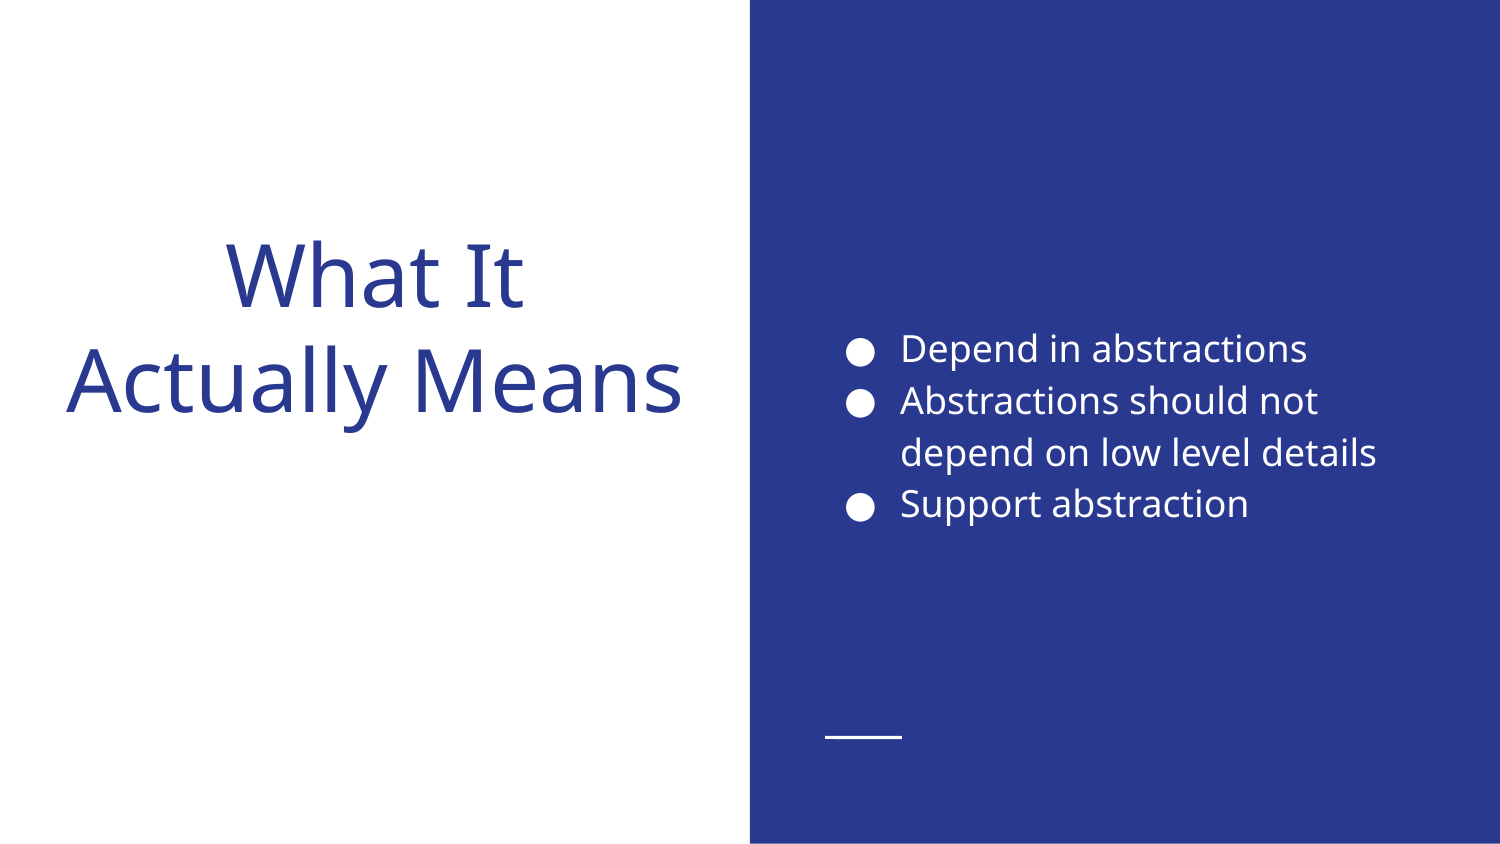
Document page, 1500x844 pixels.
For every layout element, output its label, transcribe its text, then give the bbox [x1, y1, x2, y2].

title What It Actually Means [43, 188, 708, 446]
list Depend in abstractions Abstractions should not depend on low level details Support abstraction [810, 118, 1440, 725]
